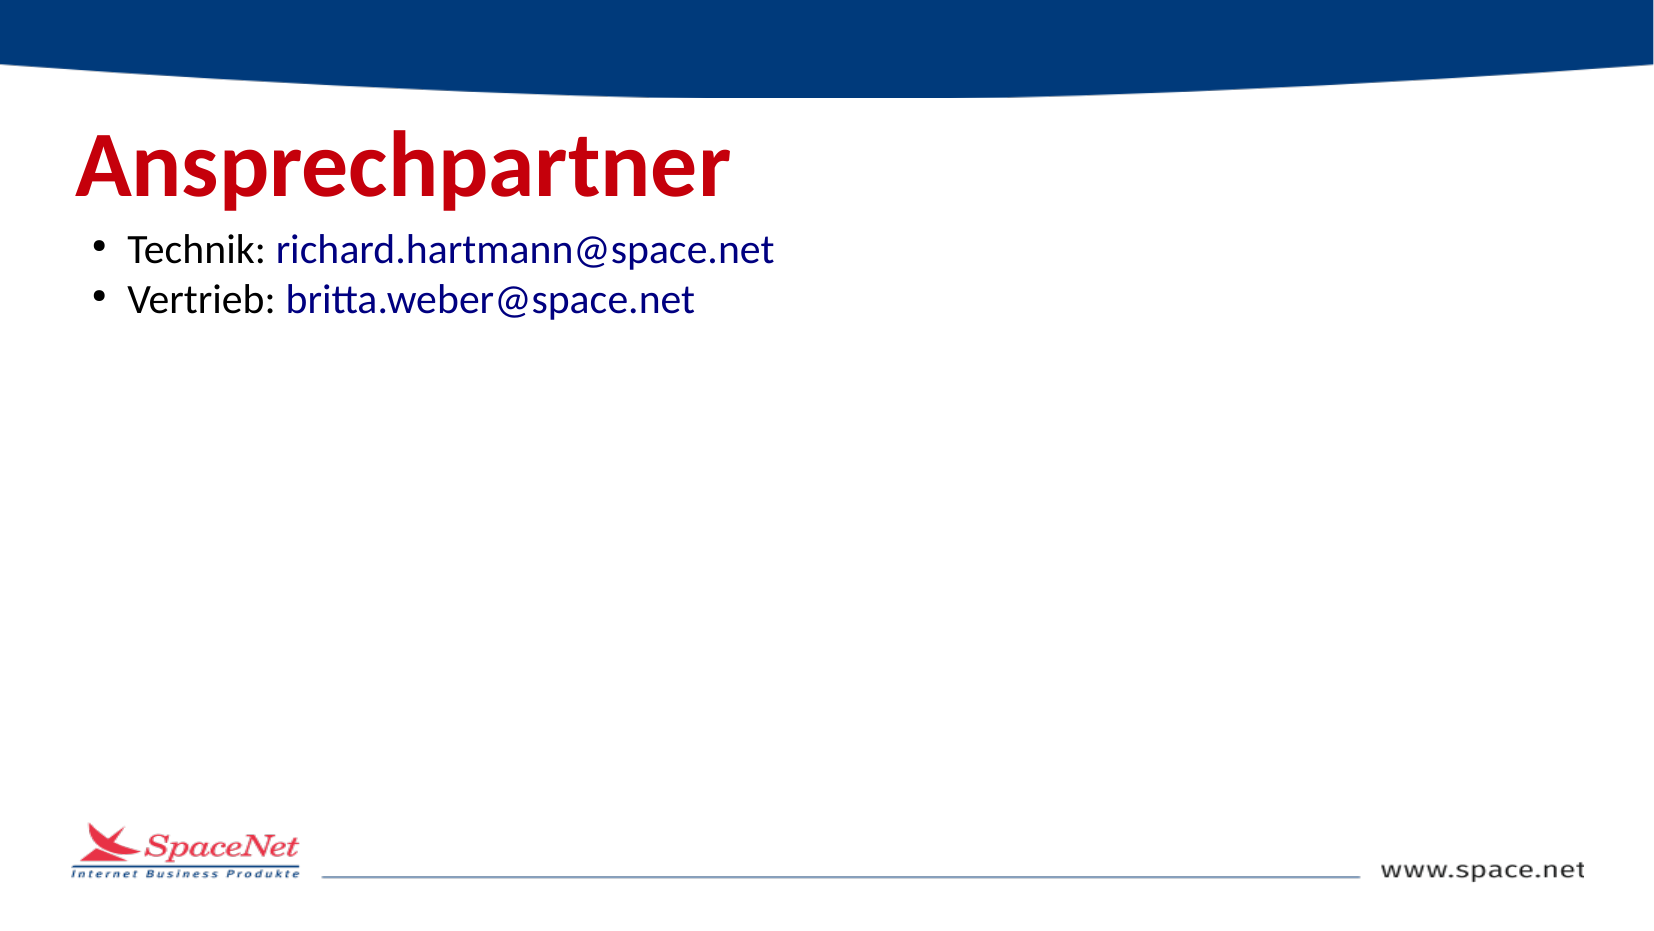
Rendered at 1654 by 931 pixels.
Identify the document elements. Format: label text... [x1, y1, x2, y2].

text_box Ansprechpartner [60, 95, 1583, 223]
text_box Technik: richard.hartmann@space.net Vertrieb: britta.weber@space.net [77, 223, 1576, 330]
